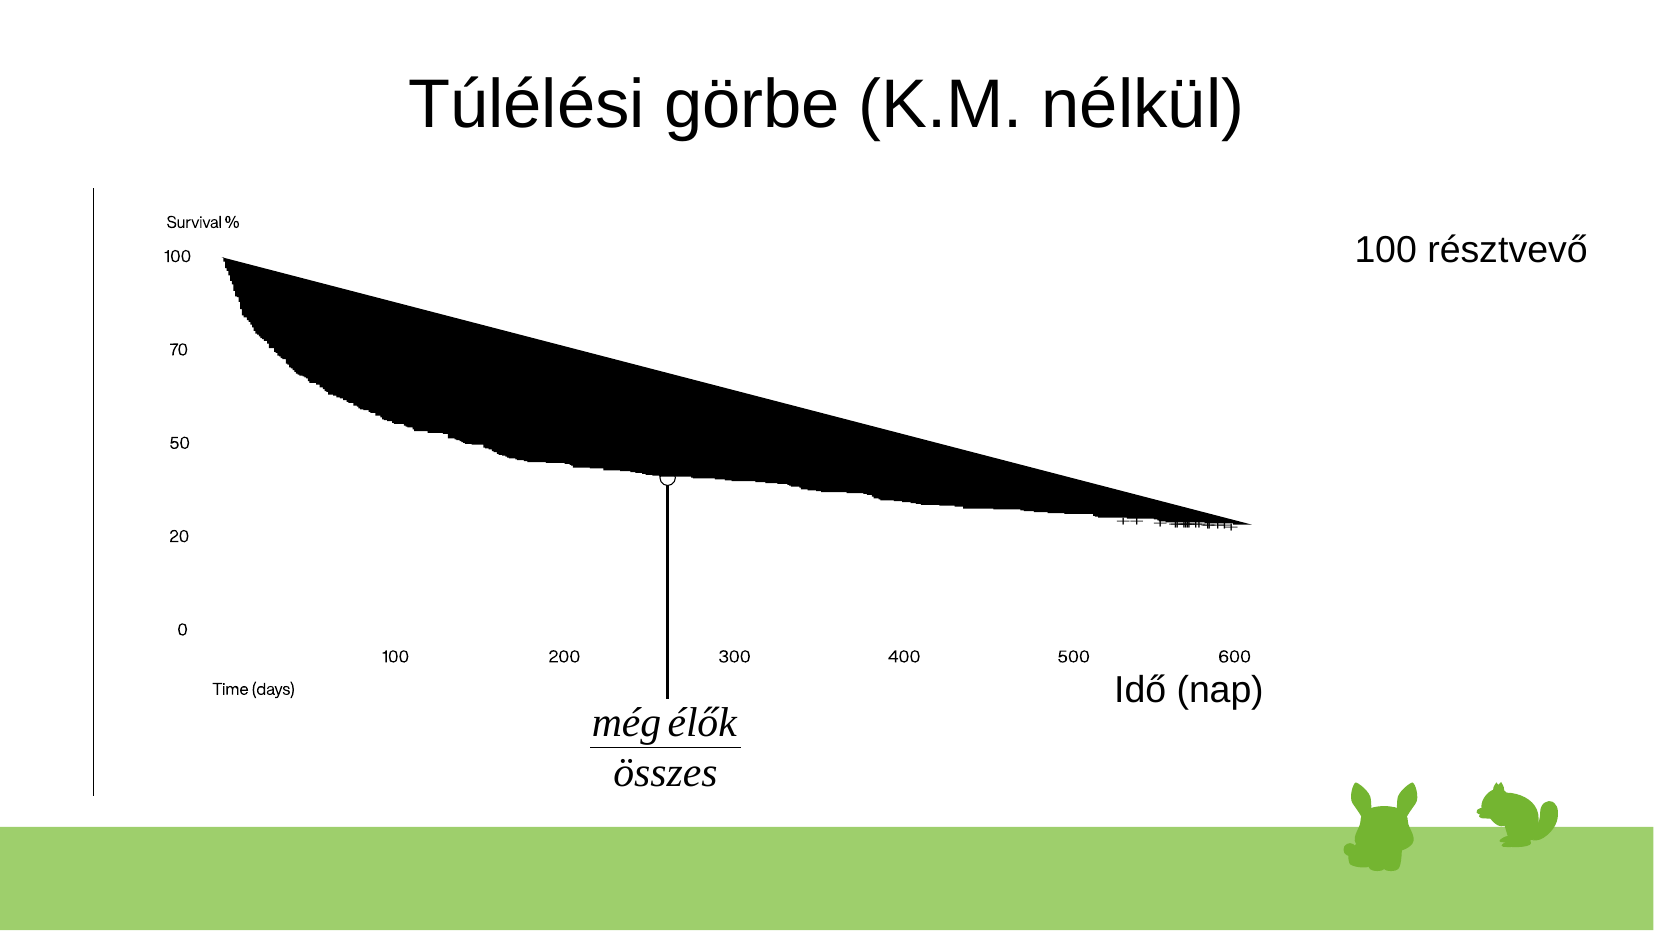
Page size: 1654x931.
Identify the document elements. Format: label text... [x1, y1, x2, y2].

text_box Idő (nap) [1099, 661, 1298, 719]
chart [588, 699, 743, 796]
title Túlélési görbe (K.M. nélkül) [88, 29, 1565, 178]
picture [92, 188, 1320, 796]
text_box 100 résztvevő [1339, 221, 1641, 610]
picture [661, 471, 674, 484]
